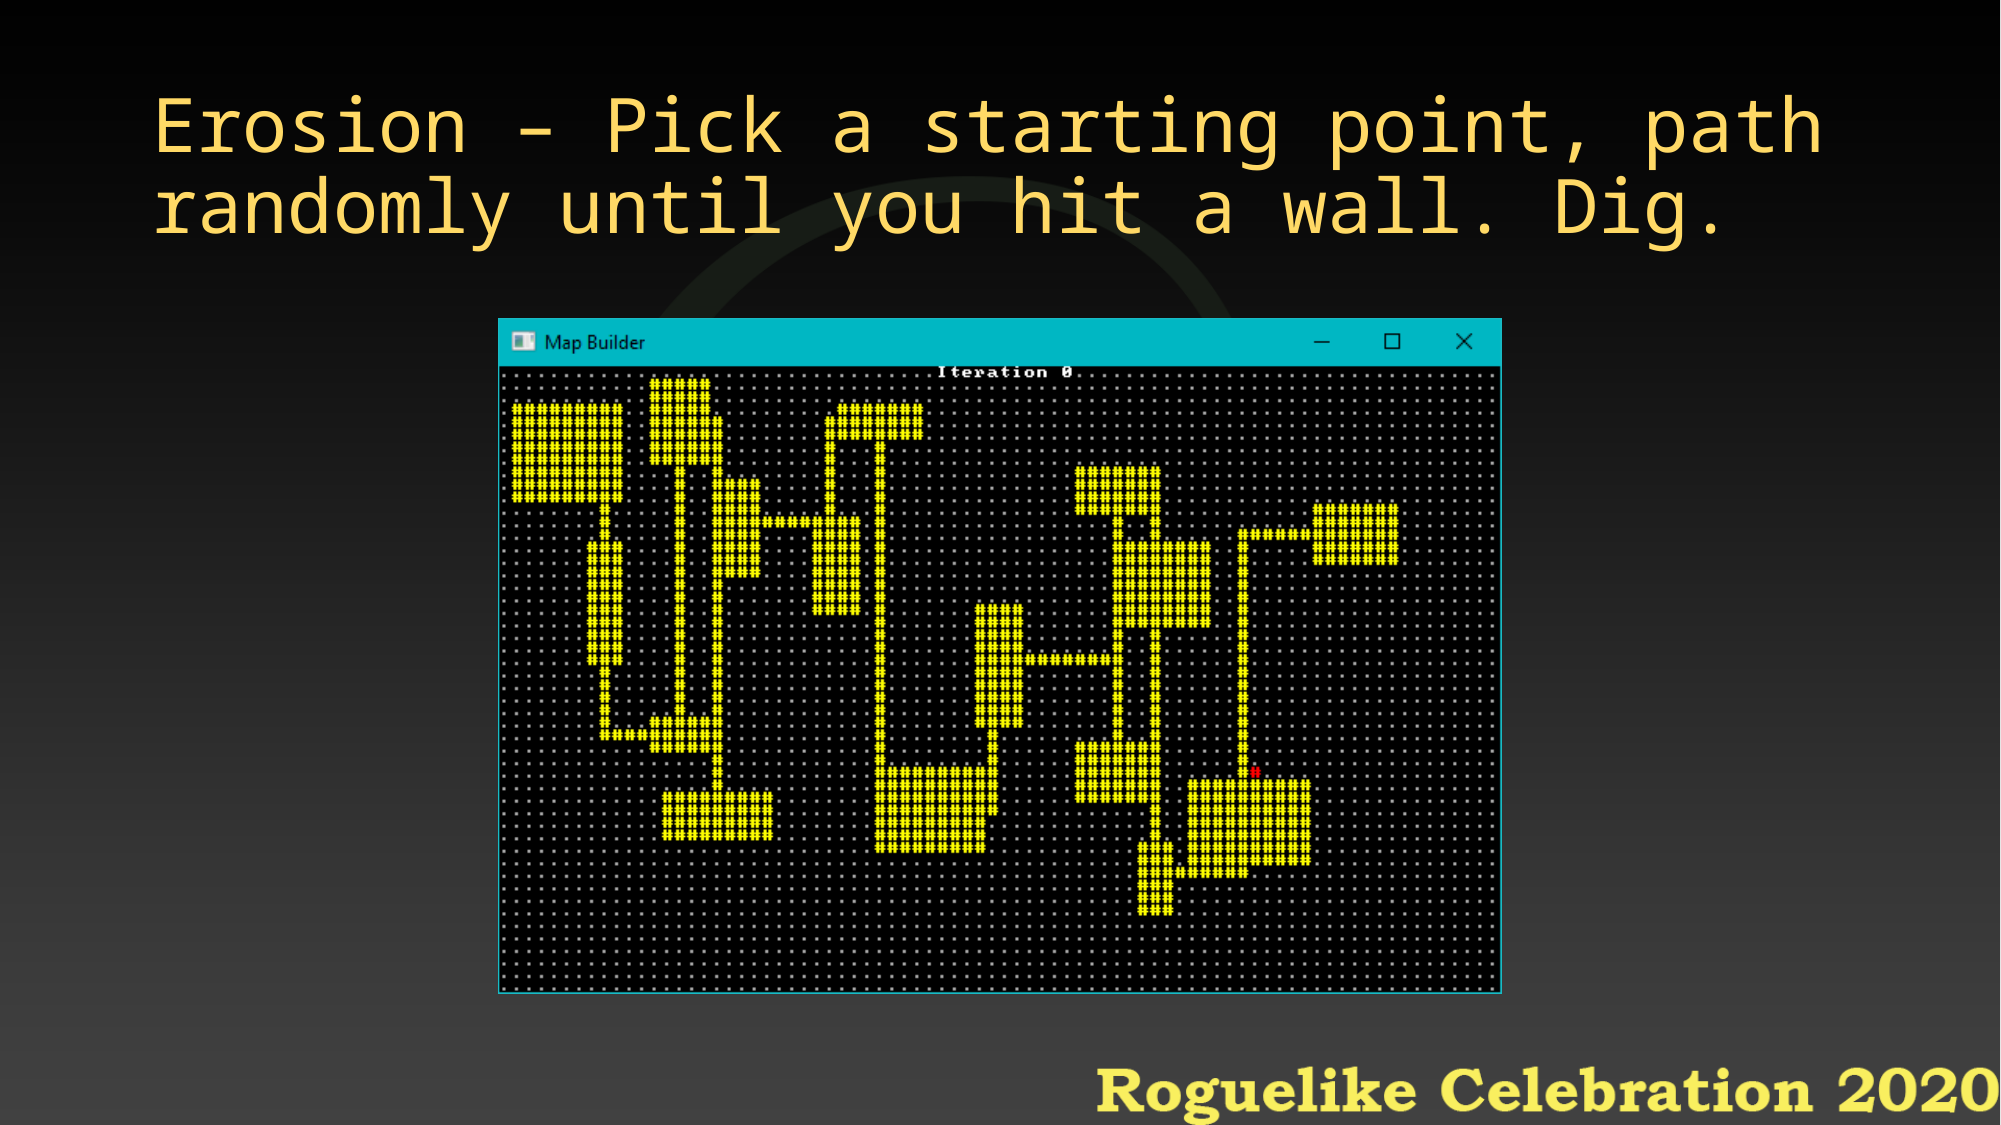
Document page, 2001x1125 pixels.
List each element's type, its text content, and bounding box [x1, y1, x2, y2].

picture [0, 0, 2001, 1125]
title Erosion – Pick a starting point, path randomly until you hit a wall. Dig. [137, 59, 1863, 278]
